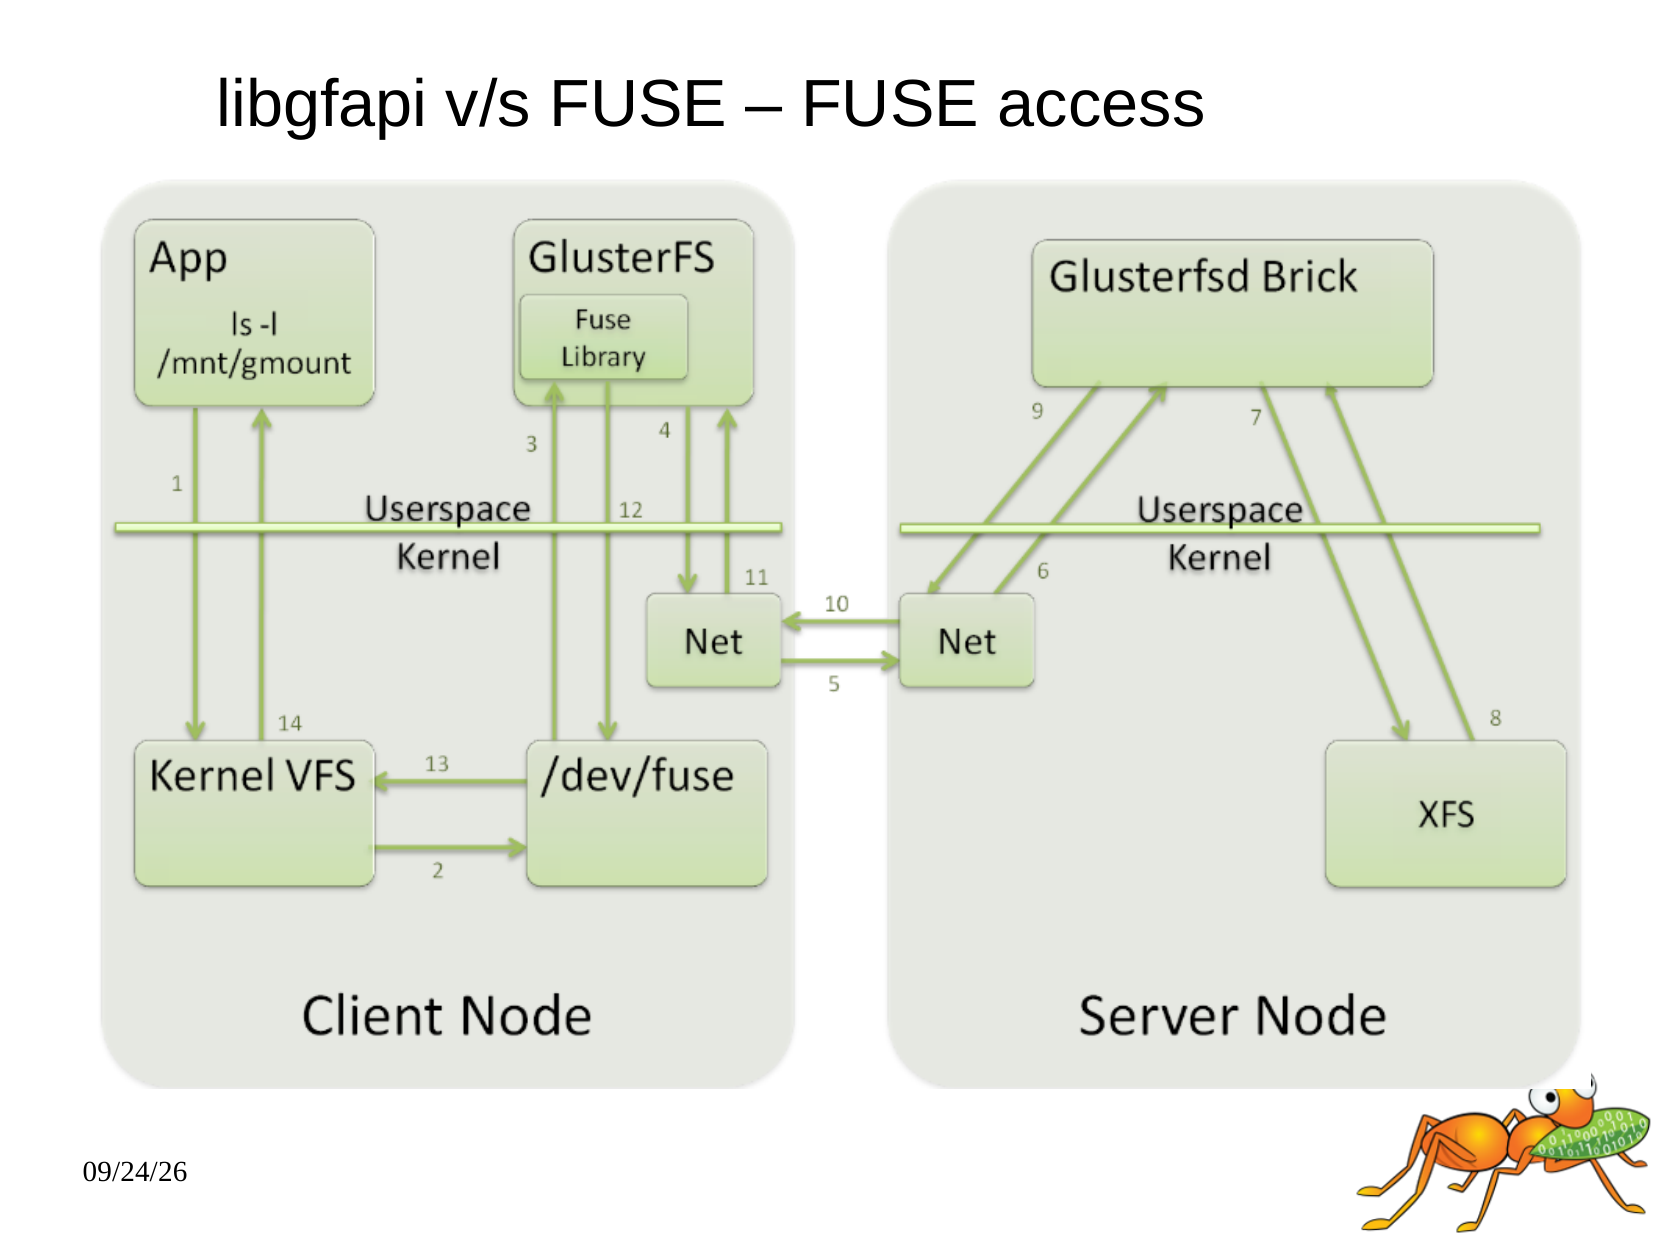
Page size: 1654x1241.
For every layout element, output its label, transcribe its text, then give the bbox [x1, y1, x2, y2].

picture [98, 172, 1654, 1235]
text_box libgfapi v/s FUSE – FUSE access [76, 59, 1347, 149]
